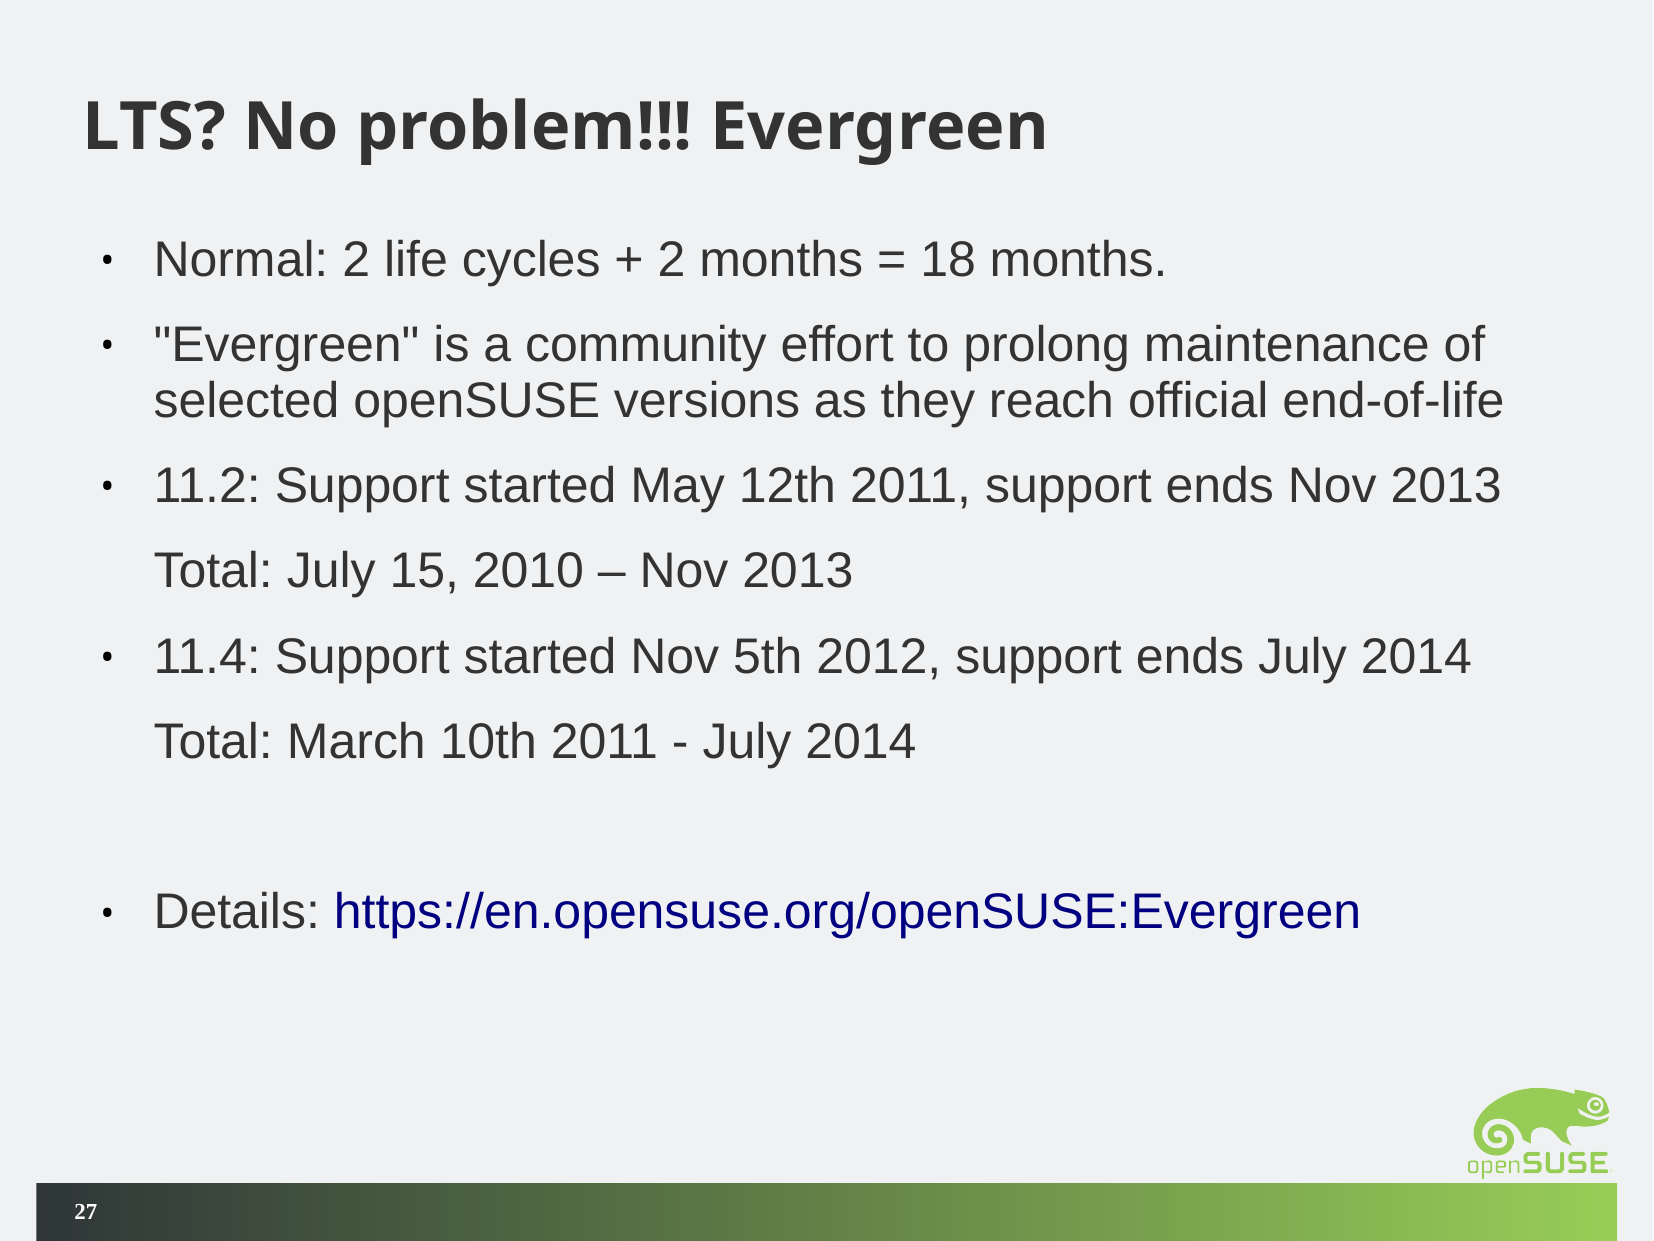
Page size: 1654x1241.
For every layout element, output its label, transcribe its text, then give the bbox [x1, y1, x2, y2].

title LTS? No problem!!! Evergreen [82, 49, 1571, 198]
list Normal: 2 life cycles + 2 months = 18 months. "Evergreen" is a community effort to prolong maintenance of selected openSUSE versions as they reach official end-of-life 11.2: Support started May 12th 2011, support ends Nov 2013 Total: July 15, 2010 – Nov 2013 11.4: Support started Nov 5th 2012, support ends July 2014 Total: March 10th 2011 - July 2014 Details: https://en.opensuse.org/openSUSE:Evergreen [82, 231, 1571, 1050]
picture [0, 0, 1654, 1241]
